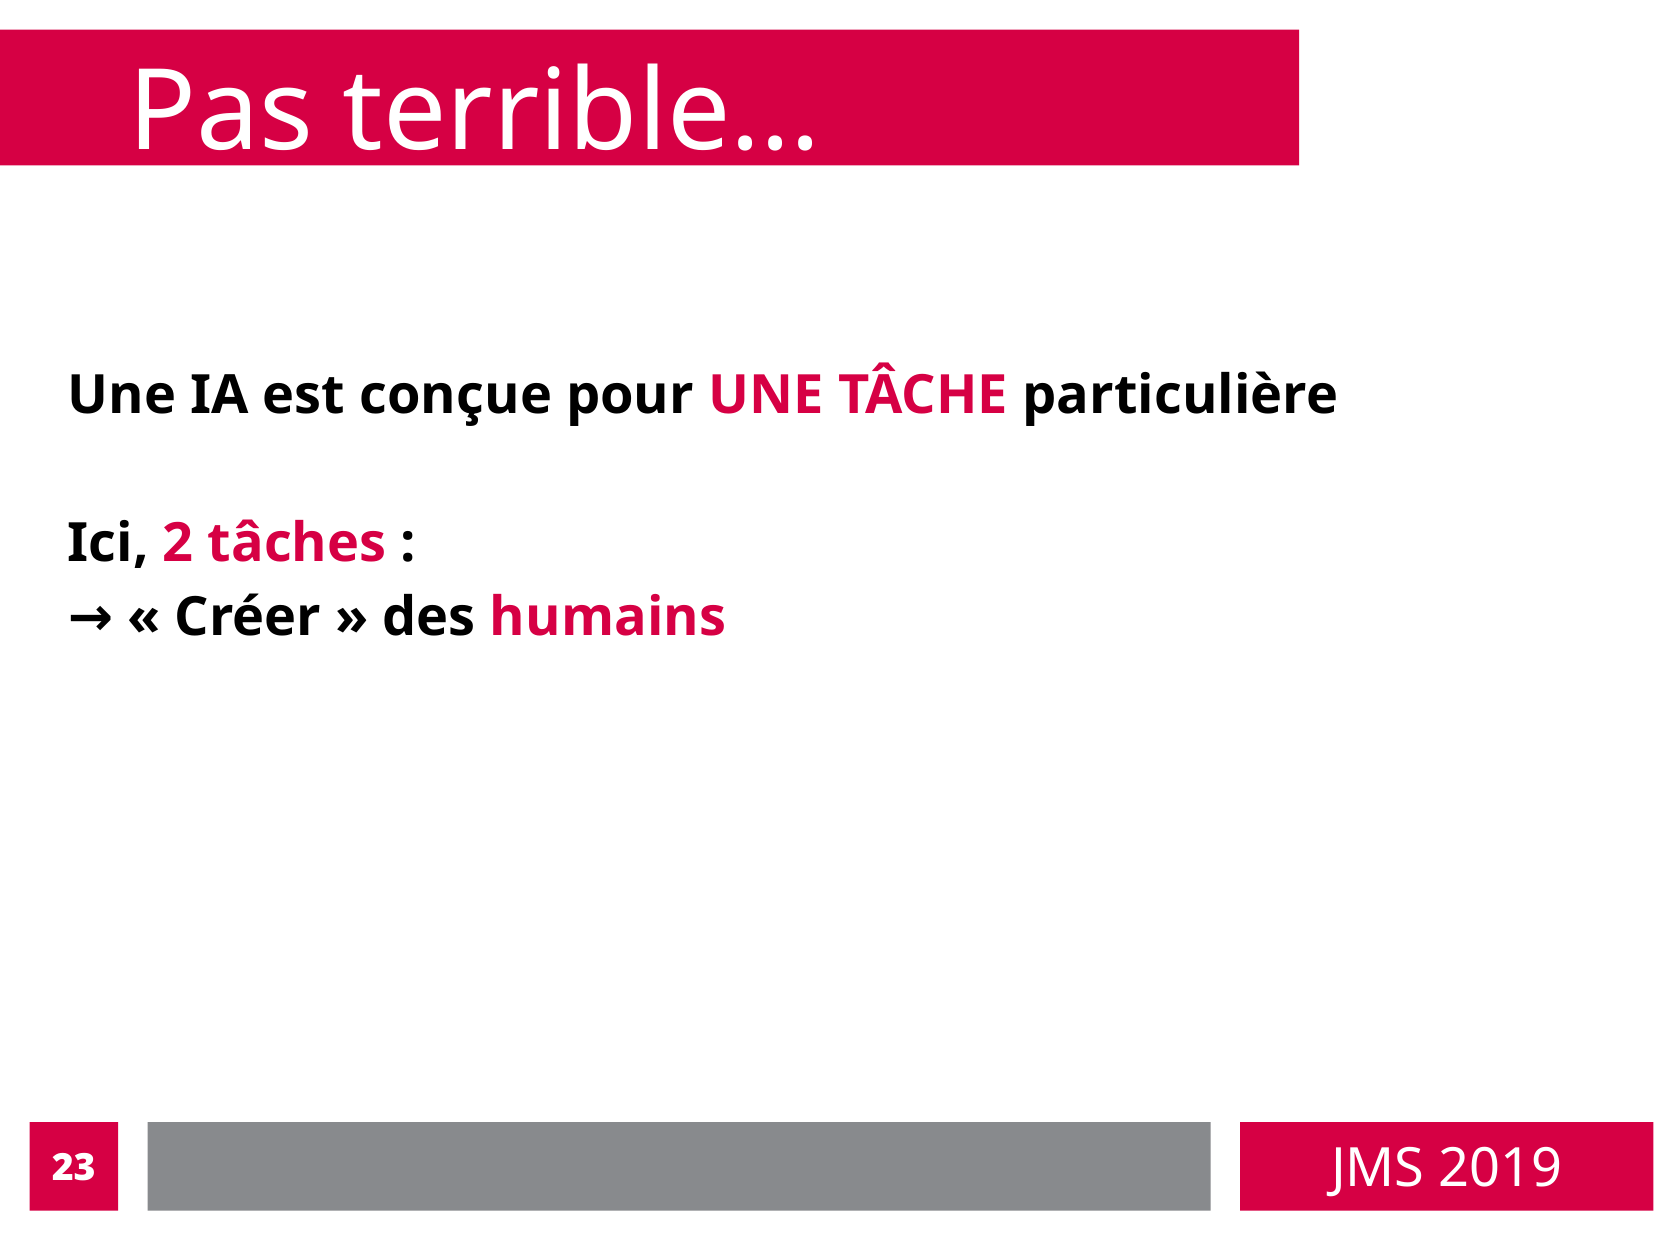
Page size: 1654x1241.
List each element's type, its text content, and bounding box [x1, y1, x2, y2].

text_box Une IA est conçue pour UNE TÂCHE particulière Ici, 2 tâches : → « Créer » des humains [53, 165, 1636, 1063]
title Pas terrible... [0, 29, 1229, 178]
